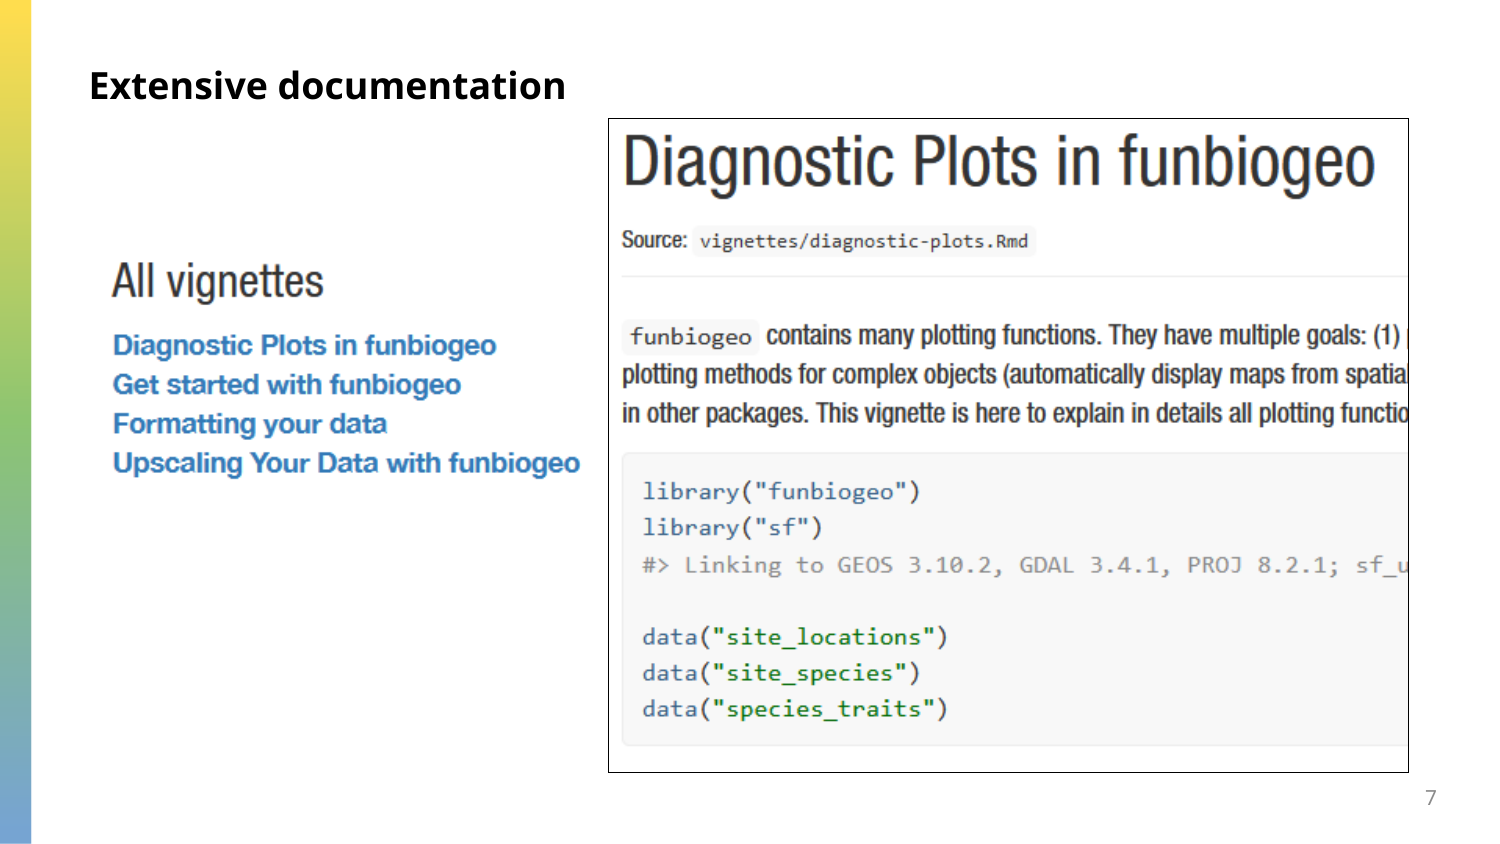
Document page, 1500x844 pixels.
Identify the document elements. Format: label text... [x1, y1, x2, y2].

list Extensive documentation [88, 61, 1442, 157]
picture [0, 0, 1500, 844]
